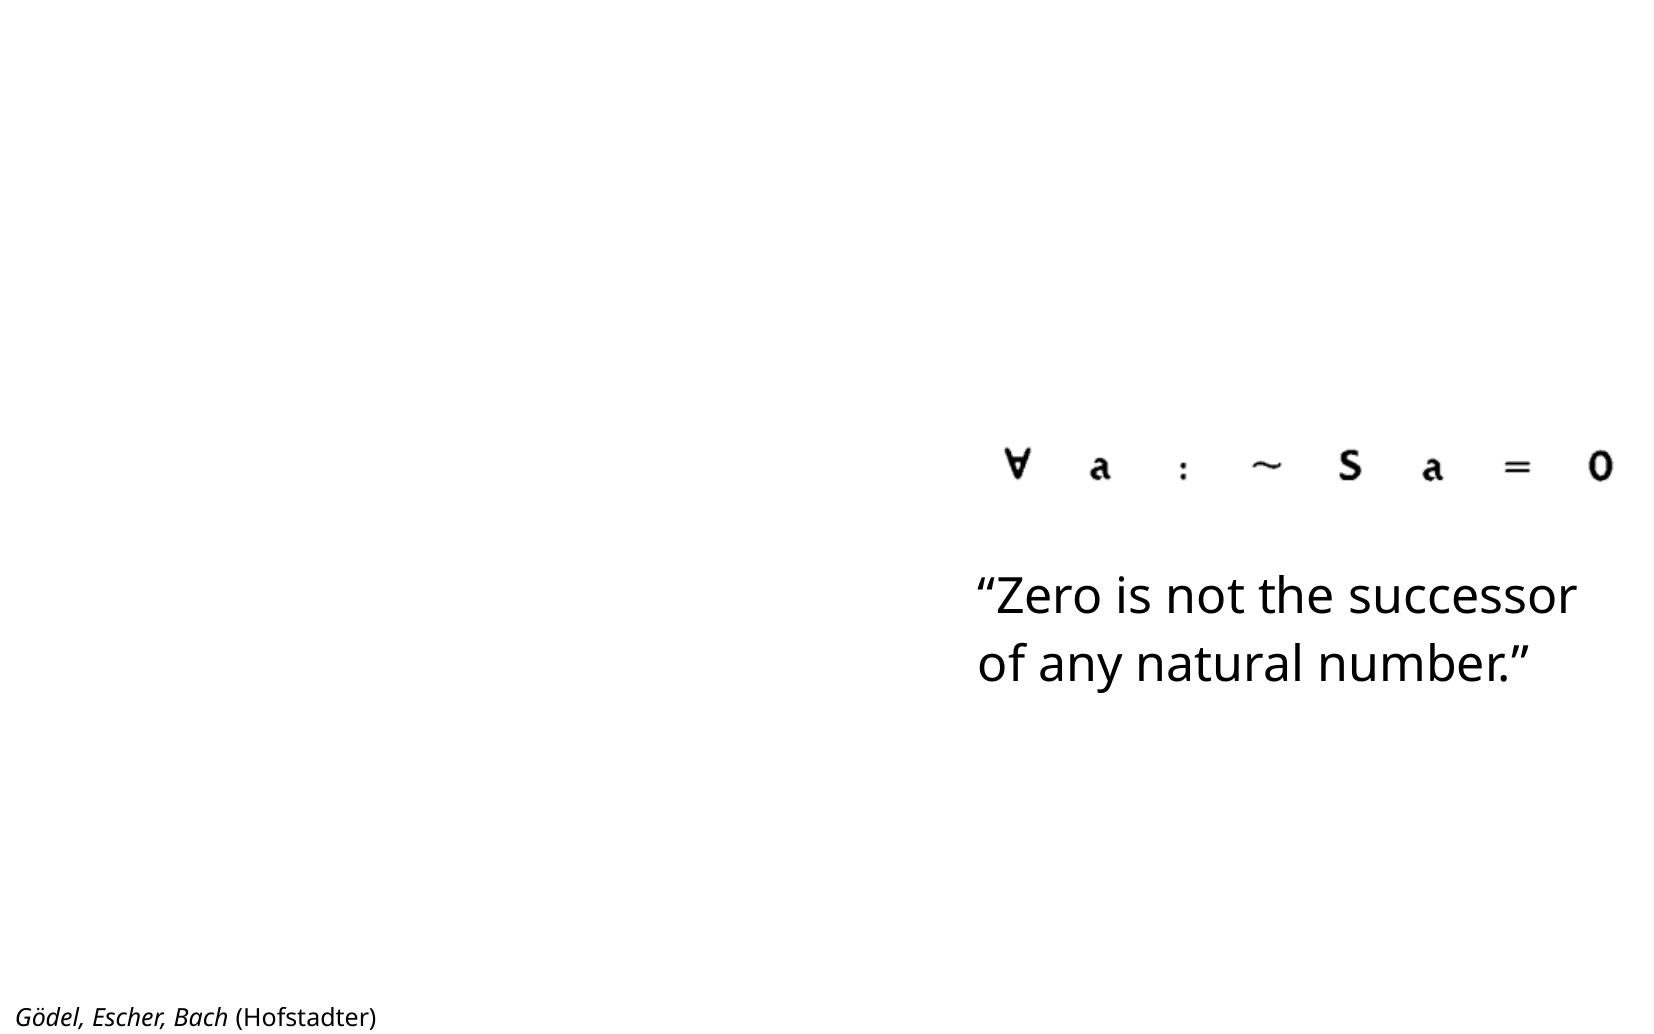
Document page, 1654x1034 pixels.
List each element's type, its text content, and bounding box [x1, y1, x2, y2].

text_box Gödel, Escher, Bach (Hofstadter) [0, 992, 713, 1034]
picture [963, 440, 1645, 504]
text_box “Zero is not the successor of any natural number.” [963, 552, 1639, 672]
